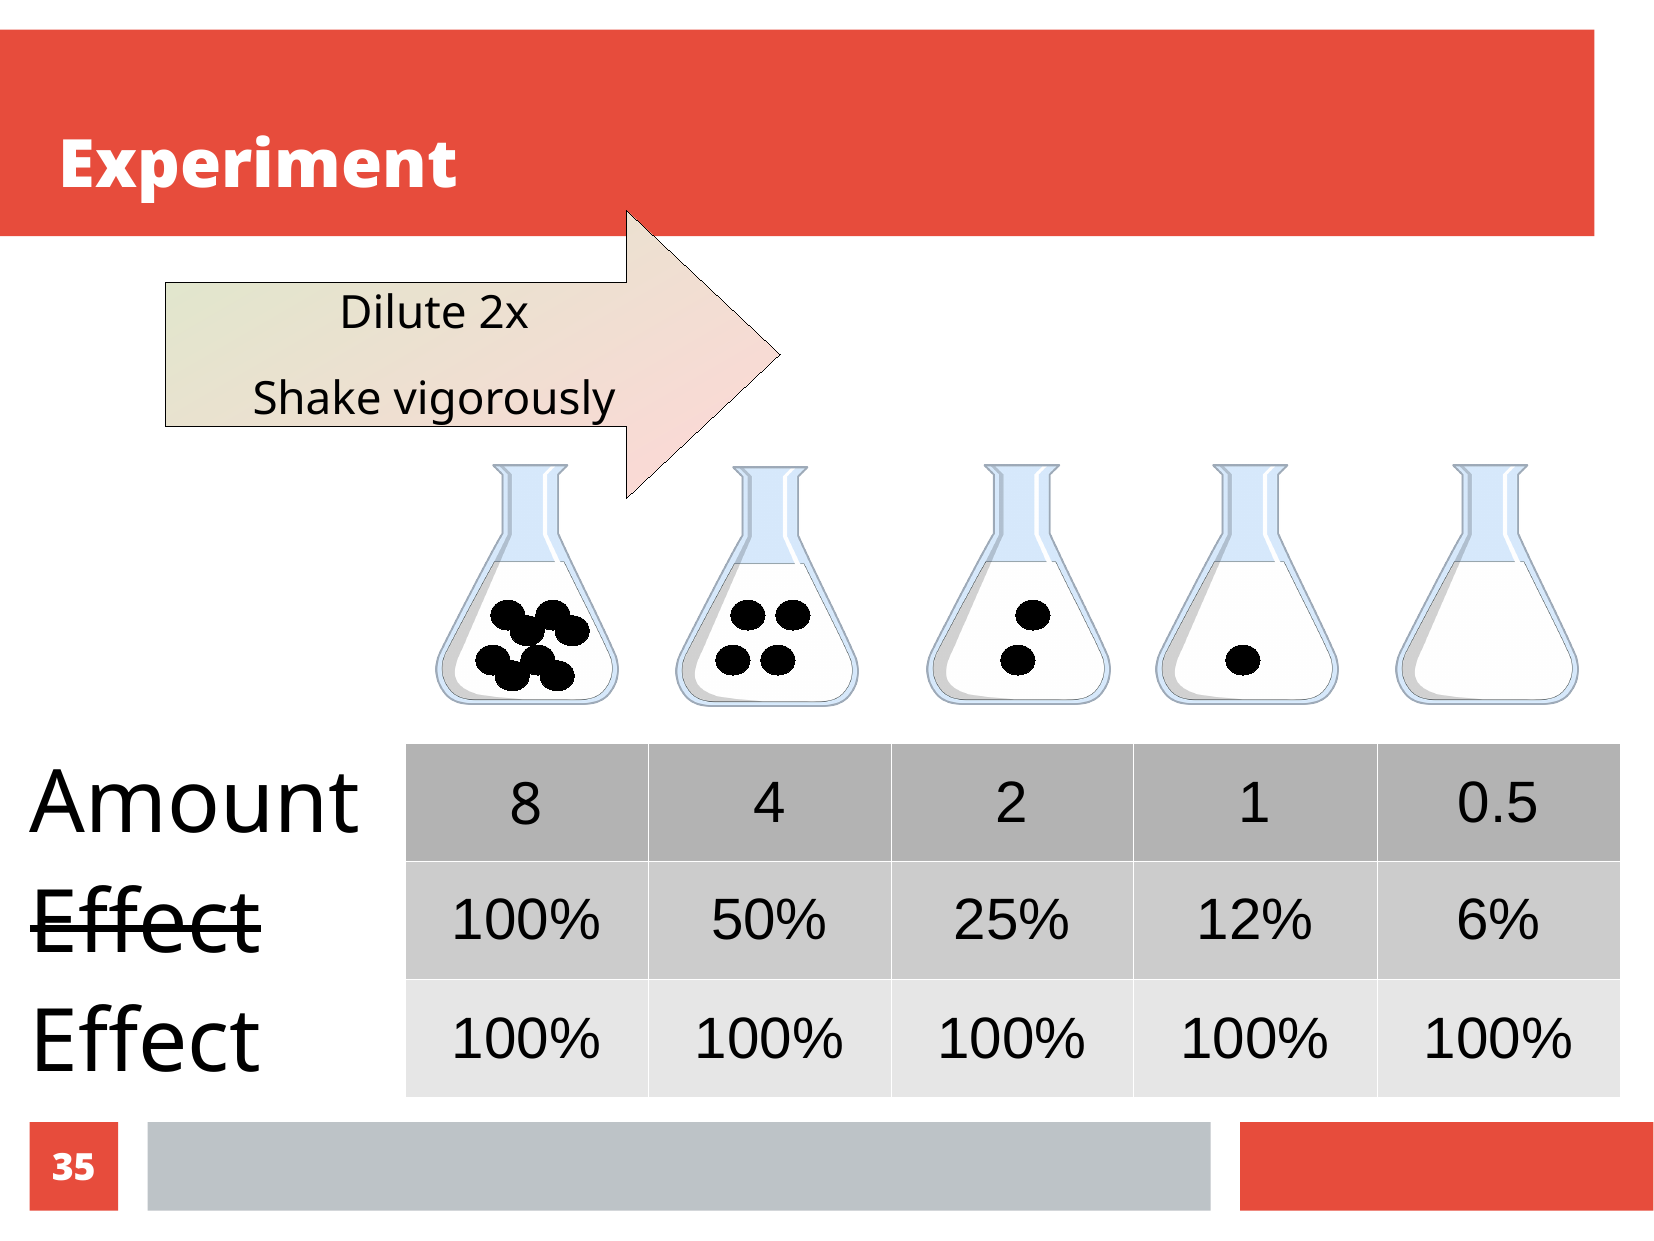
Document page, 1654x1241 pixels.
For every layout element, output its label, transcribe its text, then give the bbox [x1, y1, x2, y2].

picture [926, 464, 1111, 706]
table_header 4 [649, 744, 891, 861]
table_cell 100% [406, 862, 648, 979]
table_cell 100% [1134, 980, 1377, 1097]
table_cell 50% [649, 862, 891, 979]
text_box [1000, 645, 1036, 676]
table_header 1 [1134, 744, 1377, 861]
table_cell 100% [892, 980, 1133, 1097]
table_header 8 [406, 744, 648, 861]
table_header 0.5 [1378, 744, 1620, 861]
text_box [715, 645, 751, 676]
table_cell 100% [406, 980, 648, 1097]
text_box [1015, 600, 1051, 631]
title Experiment [59, 59, 1595, 207]
text_box Amount Effect Effect [15, 757, 391, 1079]
picture [675, 466, 859, 707]
table_cell 25% [892, 862, 1133, 979]
text_box [760, 645, 796, 676]
table_header 2 [892, 744, 1133, 861]
picture [1395, 464, 1579, 706]
text_box Dilute 2x Shake vigorously [165, 210, 781, 499]
table_cell 6% [1378, 862, 1620, 979]
table_cell 100% [1378, 980, 1620, 1097]
table_cell 12% [1134, 862, 1377, 979]
picture [1155, 464, 1339, 706]
text_box [730, 600, 766, 631]
picture [435, 464, 619, 706]
text_box [775, 600, 811, 631]
table_cell 100% [649, 980, 891, 1097]
text_box [1225, 645, 1261, 676]
text_box [475, 600, 590, 691]
